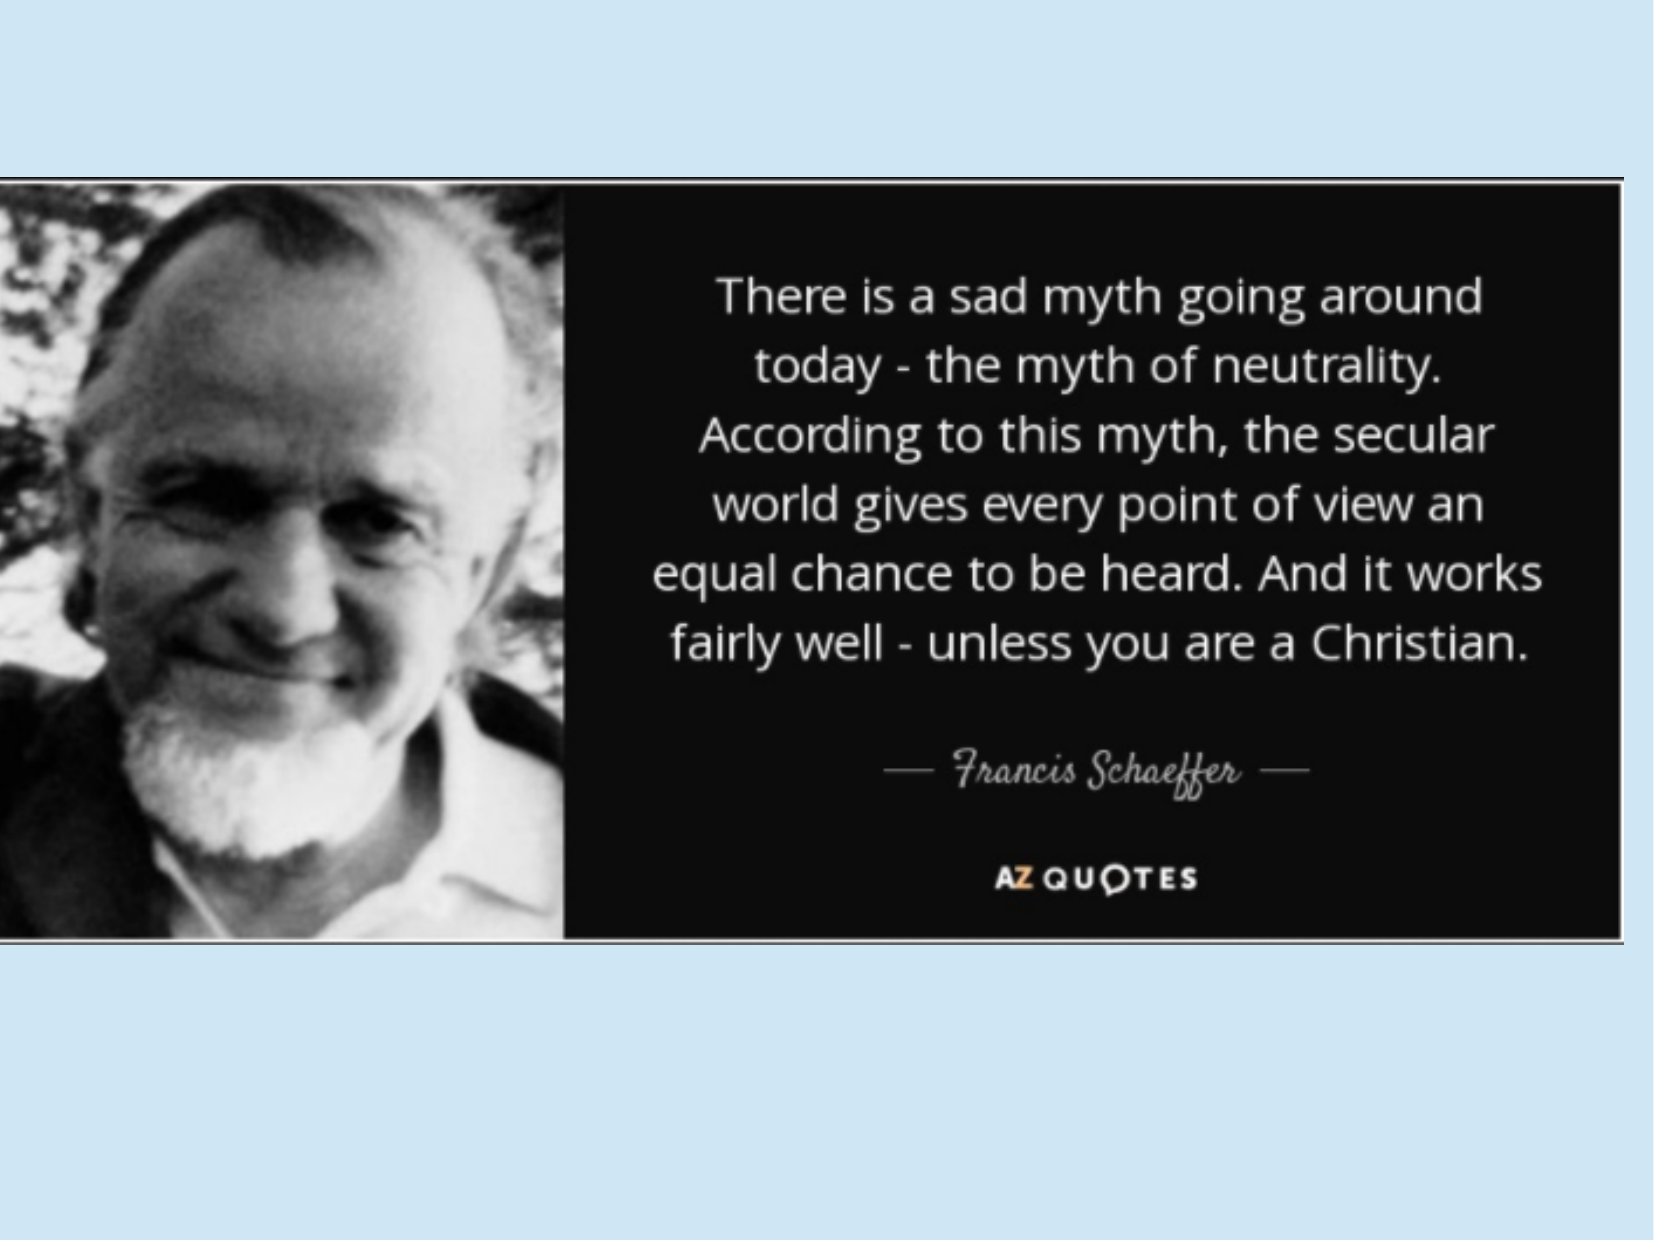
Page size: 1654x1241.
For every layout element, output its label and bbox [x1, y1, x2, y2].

picture [0, 177, 1624, 945]
